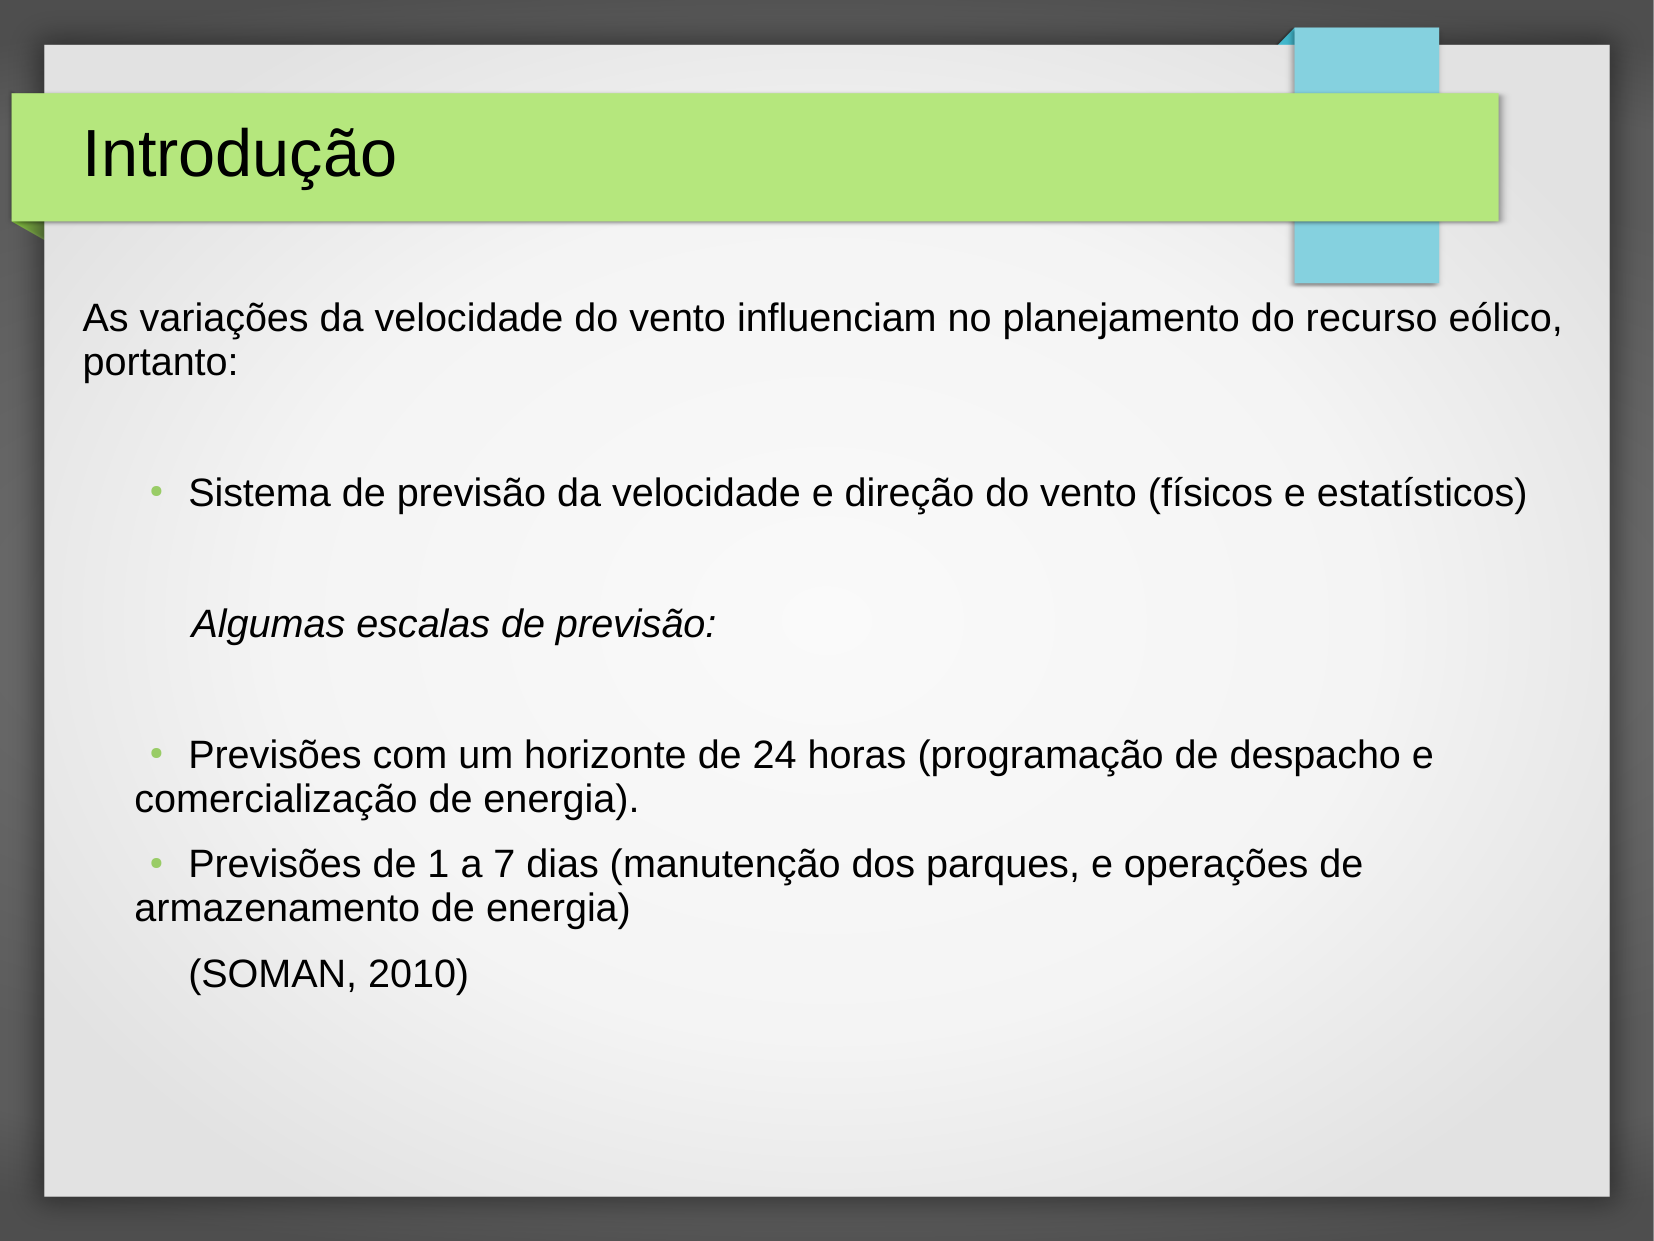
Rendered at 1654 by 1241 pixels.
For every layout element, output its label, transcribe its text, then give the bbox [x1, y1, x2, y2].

list As variações da velocidade do vento influenciam no planejamento do recurso eólico, portanto: Sistema de previsão da velocidade e direção do vento (físicos e estatísticos) Algumas escalas de previsão: Previsões com um horizonte de 24 horas (programação de despacho e comercialização de energia). Previsões de 1 a 7 dias (manutenção dos parques, e operações de armazenamento de energia) (SOMAN, 2010) [82, 295, 1571, 1015]
picture [0, 0, 1654, 1241]
title Introdução [82, 94, 1264, 213]
